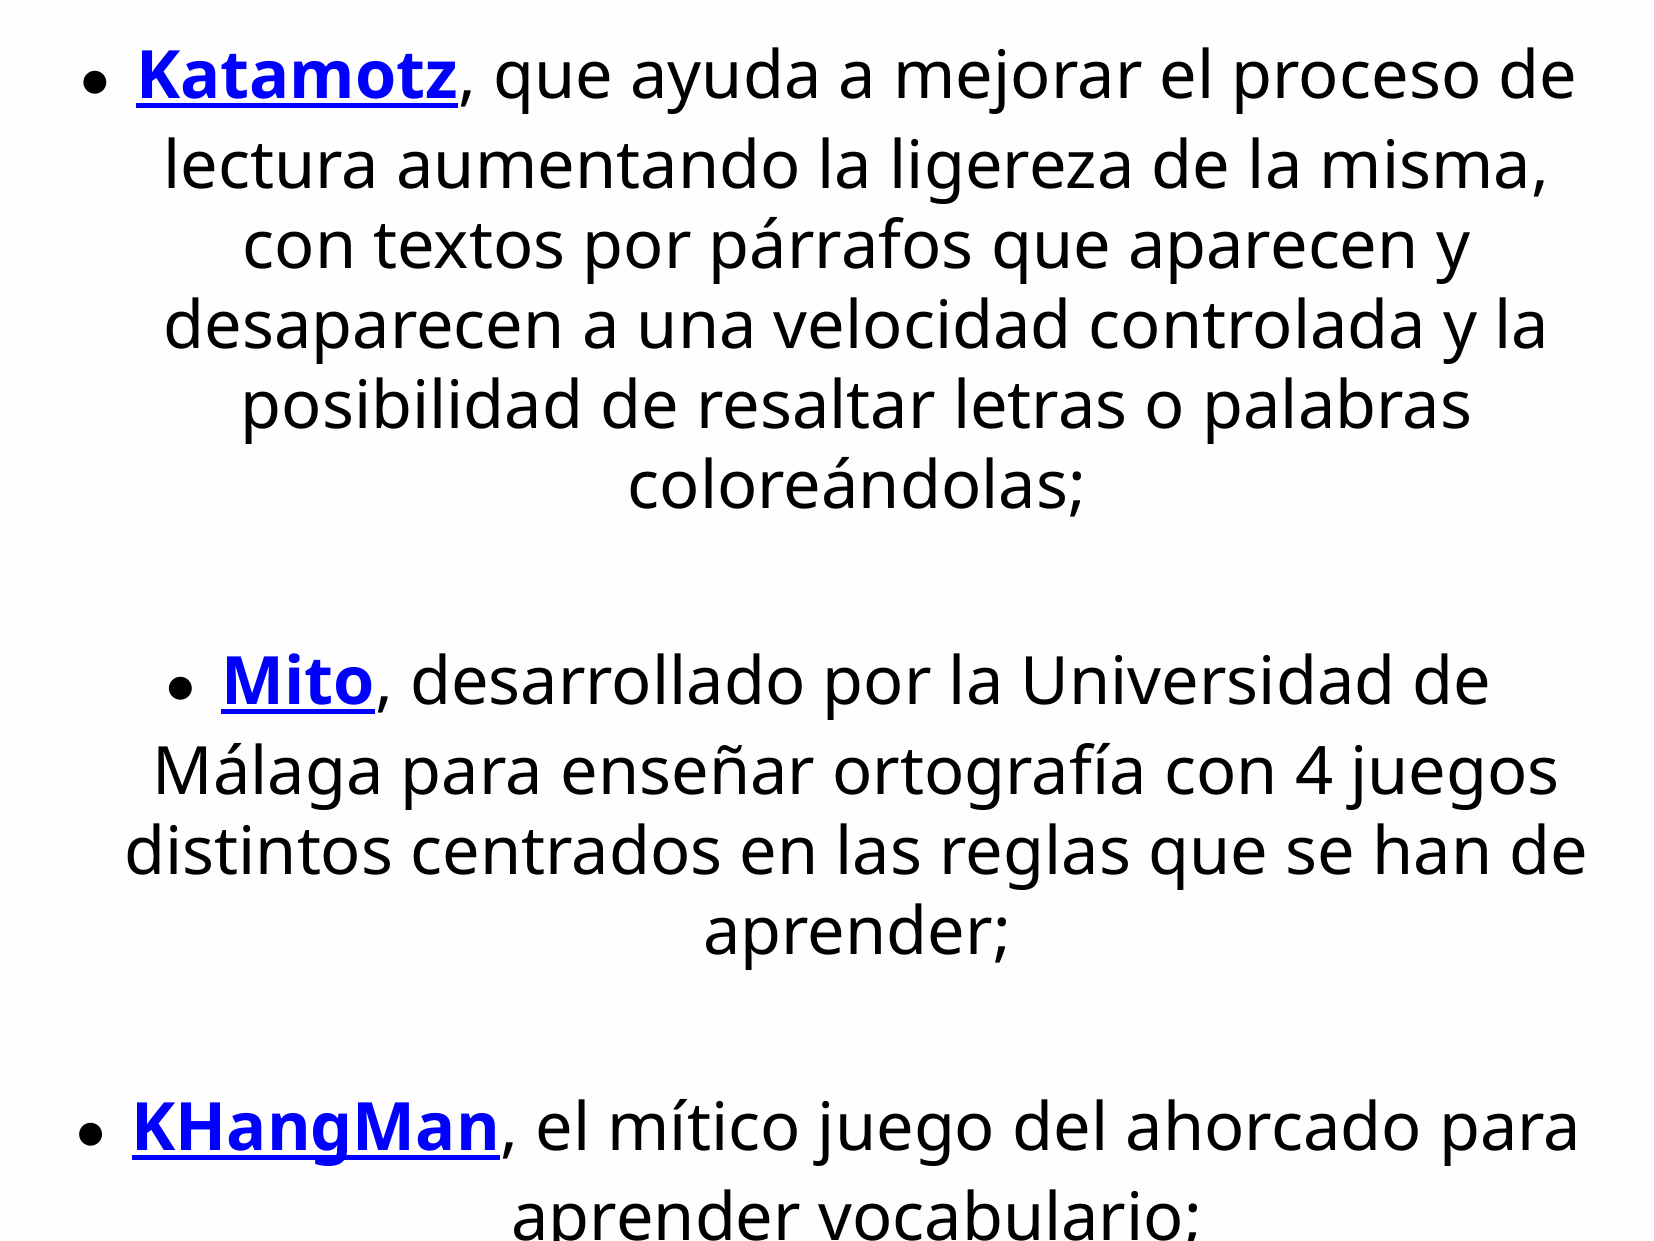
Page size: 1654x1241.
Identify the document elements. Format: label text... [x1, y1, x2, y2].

list Katamotz, que ayuda a mejorar el proceso de lectura aumentando la ligereza de la misma, con textos por párrafos que aparecen y desaparecen a una velocidad controlada y la posibilidad de resaltar letras o palabras coloreándolas; Mito, desarrollado por la Universidad de Málaga para enseñar ortografía con 4 juegos distintos centrados en las reglas que se han de aprender; KHangMan, el mítico juego del ahorcado para aprender vocabulario; [31, 23, 1627, 1241]
